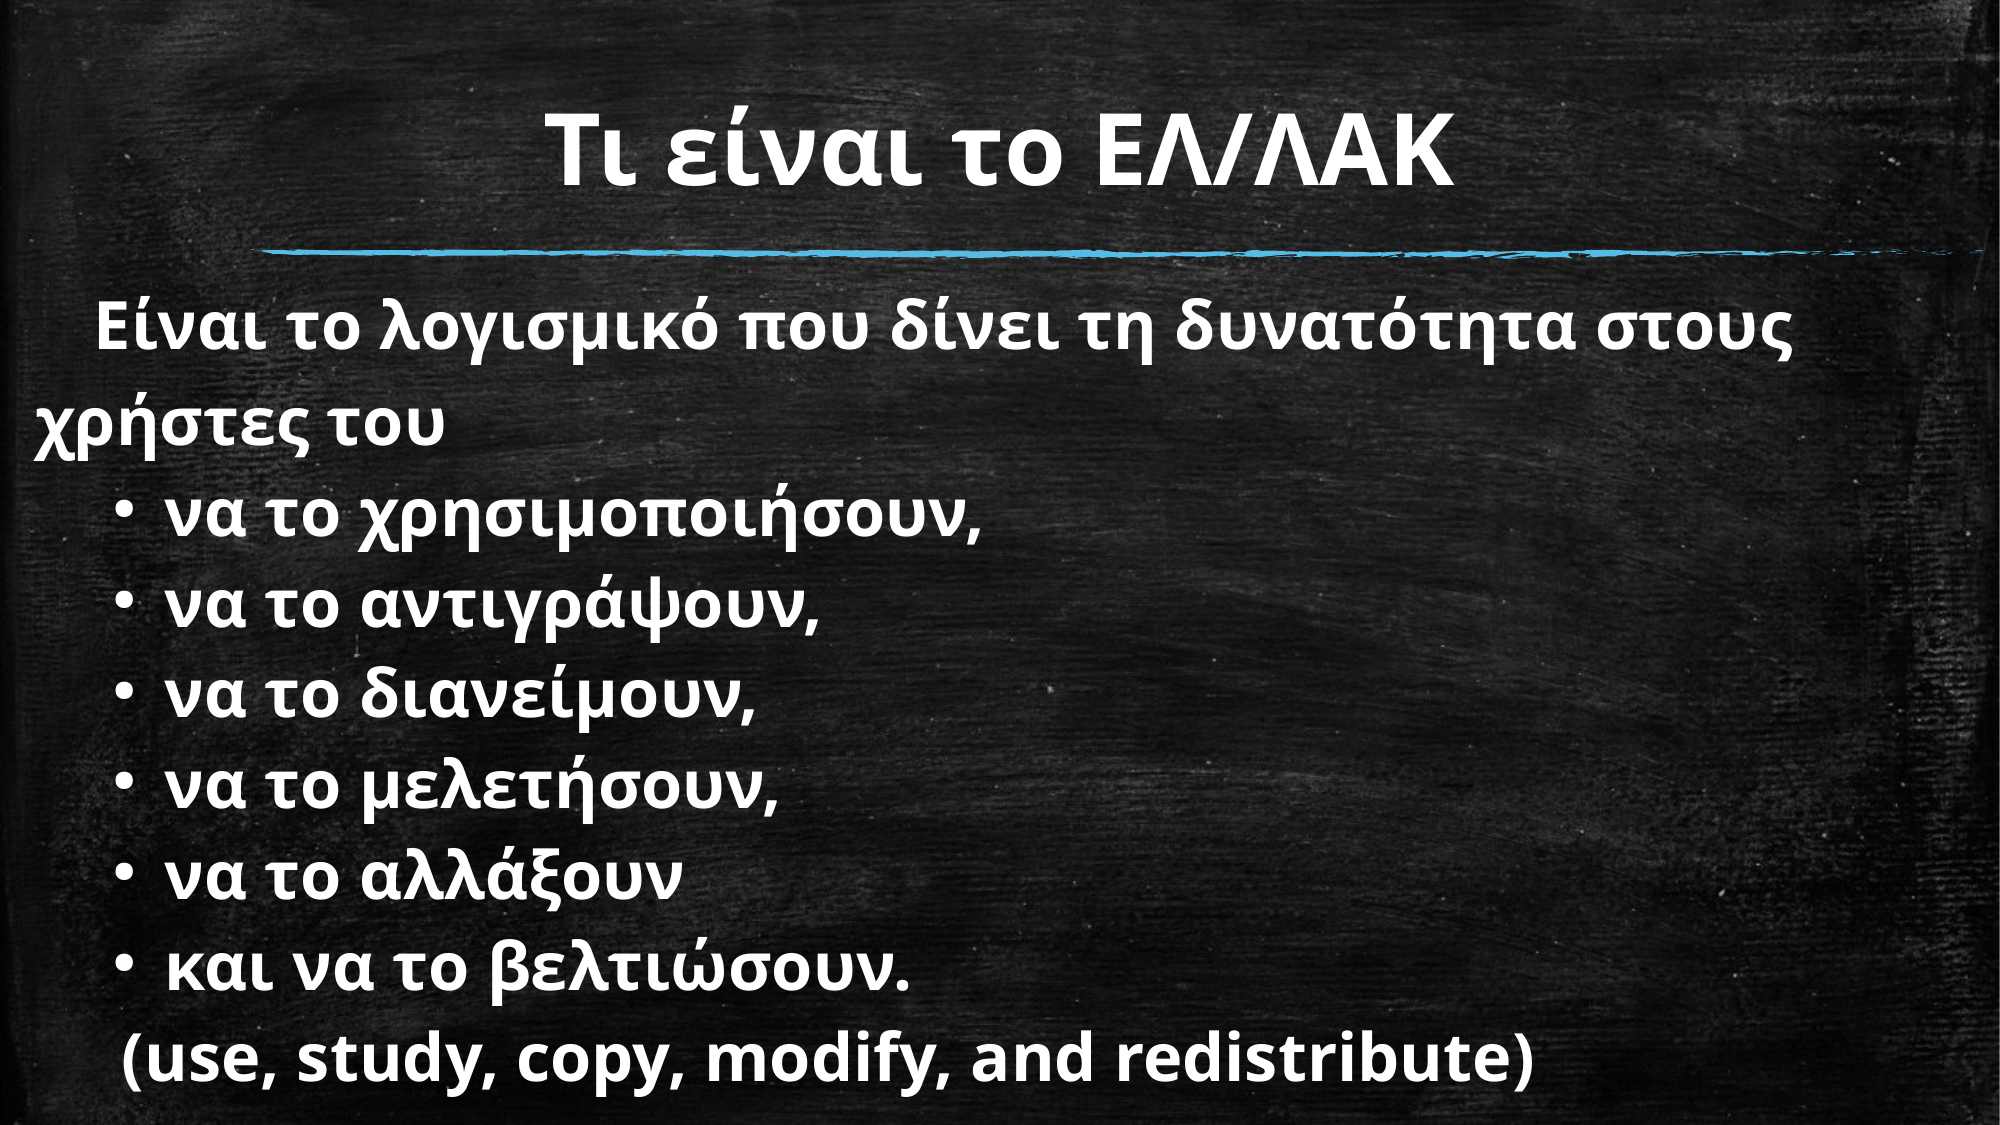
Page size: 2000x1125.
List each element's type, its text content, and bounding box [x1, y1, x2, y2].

subtitle Είναι το λογισμικό που δίνει τη δυνατότητα στους χρήστες του να το χρησιμοποιήσουν, να το αντιγράψουν, να το διανείμουν, να το μελετήσουν, να το αλλάξουν και να το βελτιώσουν. (use, study, copy, modify, and redistribute) [35, 259, 1949, 1102]
picture [0, 0, 2000, 1125]
title Τι είναι το ΕΛ/ΛΑΚ [249, 45, 1750, 213]
